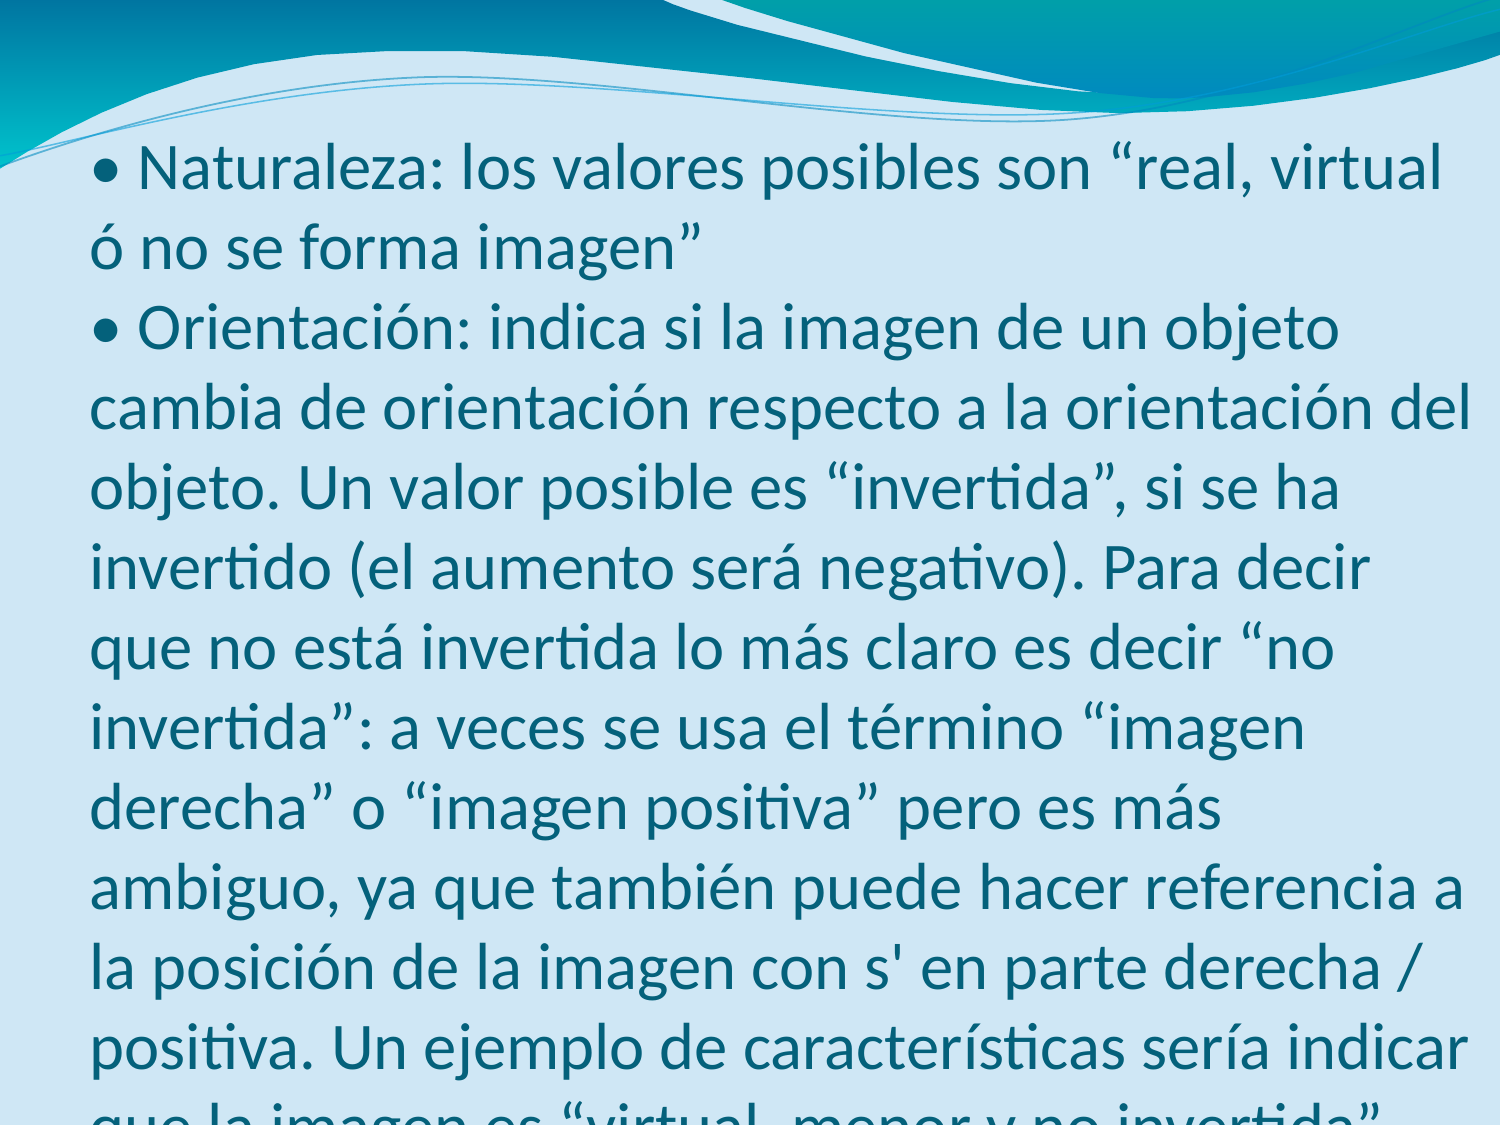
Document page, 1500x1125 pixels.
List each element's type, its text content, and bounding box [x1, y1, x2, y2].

title • Naturaleza: los valores posibles son “real, virtual ó no se forma imagen” • Orientación: indica si la imagen de un objeto cambia de orientación respecto a la orientación del objeto. Un valor posible es “invertida”, si se ha invertido (el aumento será negativo). Para decir que no está invertida lo más claro es decir “no invertida”: a veces se usa el término “imagen derecha” o “imagen positiva” pero es más ambiguo, ya que también puede hacer referencia a la posición de la imagen con s' en parte derecha / positiva. Un ejemplo de características sería indicar que la imagen es “virtual, menor y no invertida” [75, 115, 1500, 1125]
